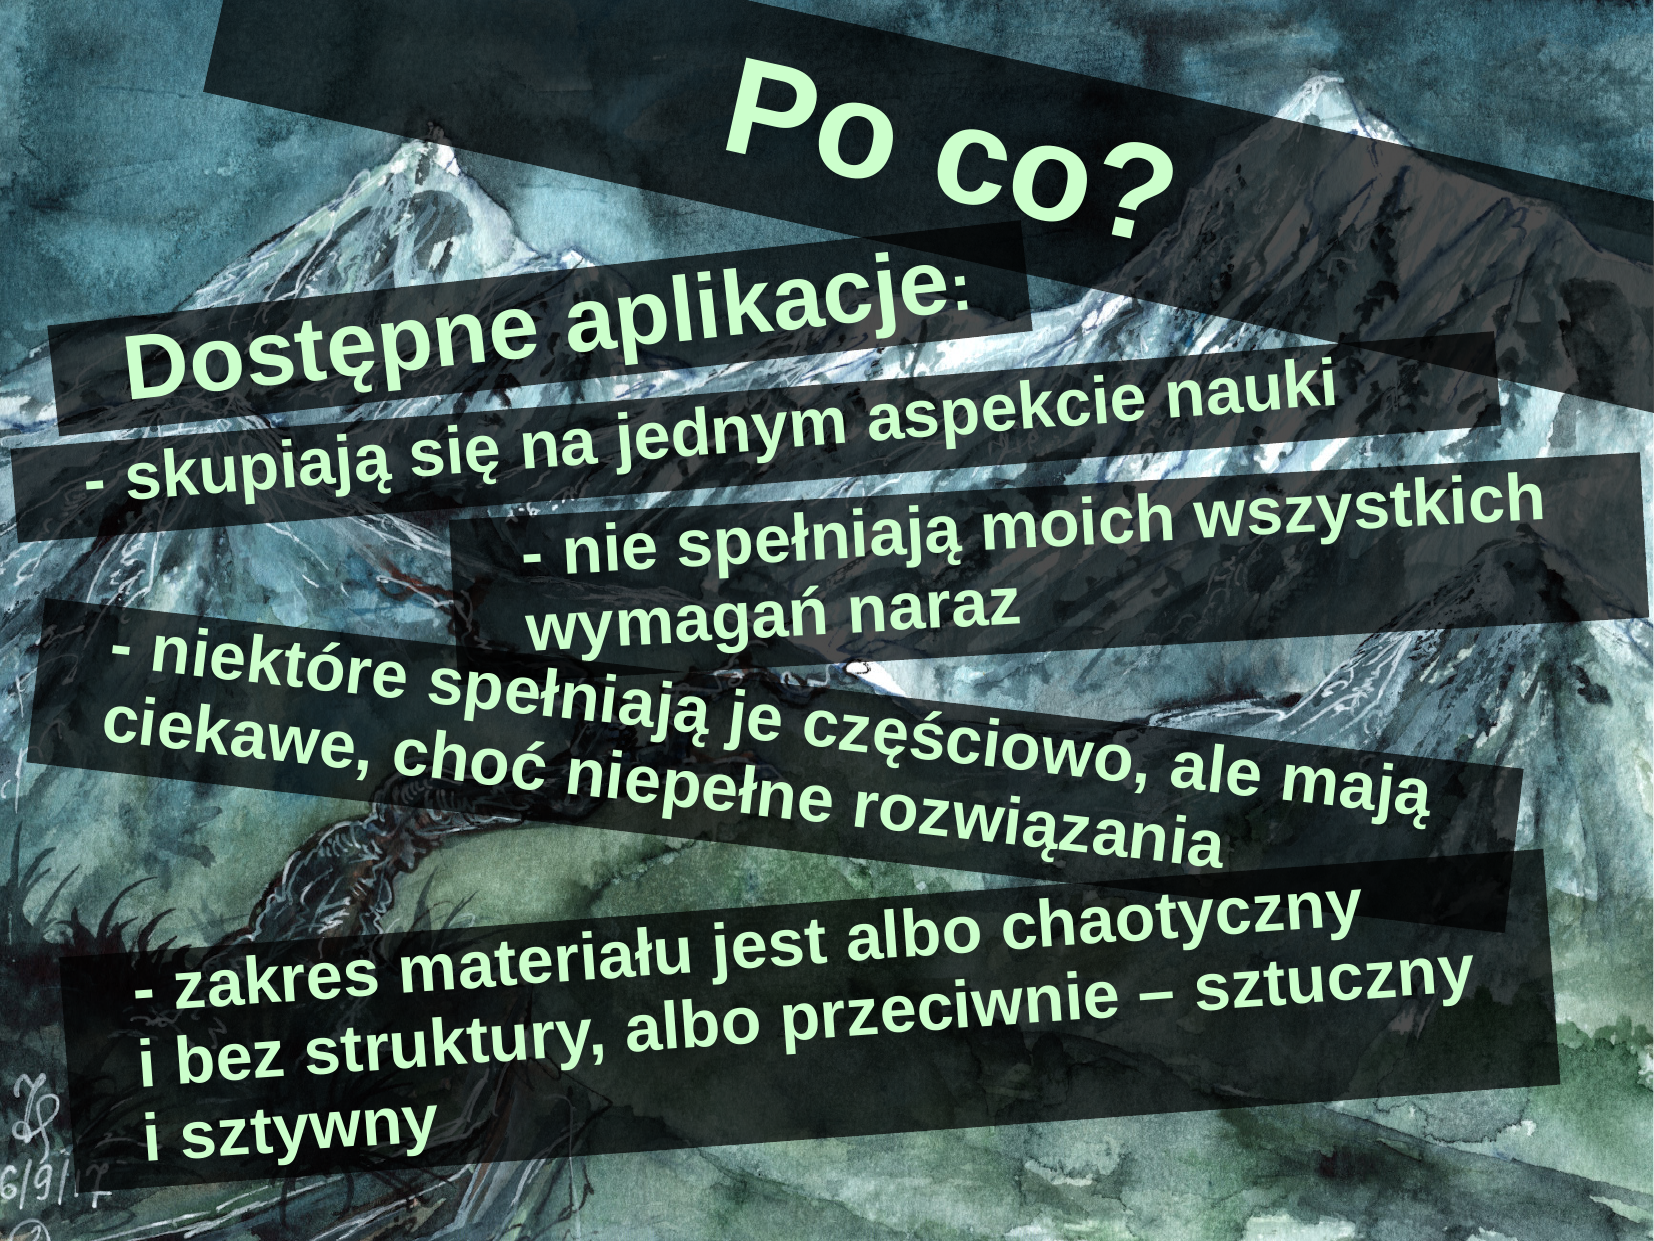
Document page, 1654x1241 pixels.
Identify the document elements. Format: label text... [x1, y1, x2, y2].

list - niektóre spełniają je częściowo, ale mają ciekawe, choć niepełne rozwiązania [26, 598, 1524, 883]
picture [752, 0, 1654, 200]
list - skupiają się na jednym aspekcie nauki [10, 331, 1502, 543]
list Dostępne aplikacje: [47, 220, 1033, 437]
list - zakres materiału jest albo chaotyczny i bez struktury, albo przeciwnie – sztuczny i sztywny [59, 848, 1561, 1193]
list - nie spełniają moich wszystkich wymagań naraz [448, 452, 1650, 672]
title Po co? [203, 0, 1654, 413]
picture [0, 0, 1654, 1241]
